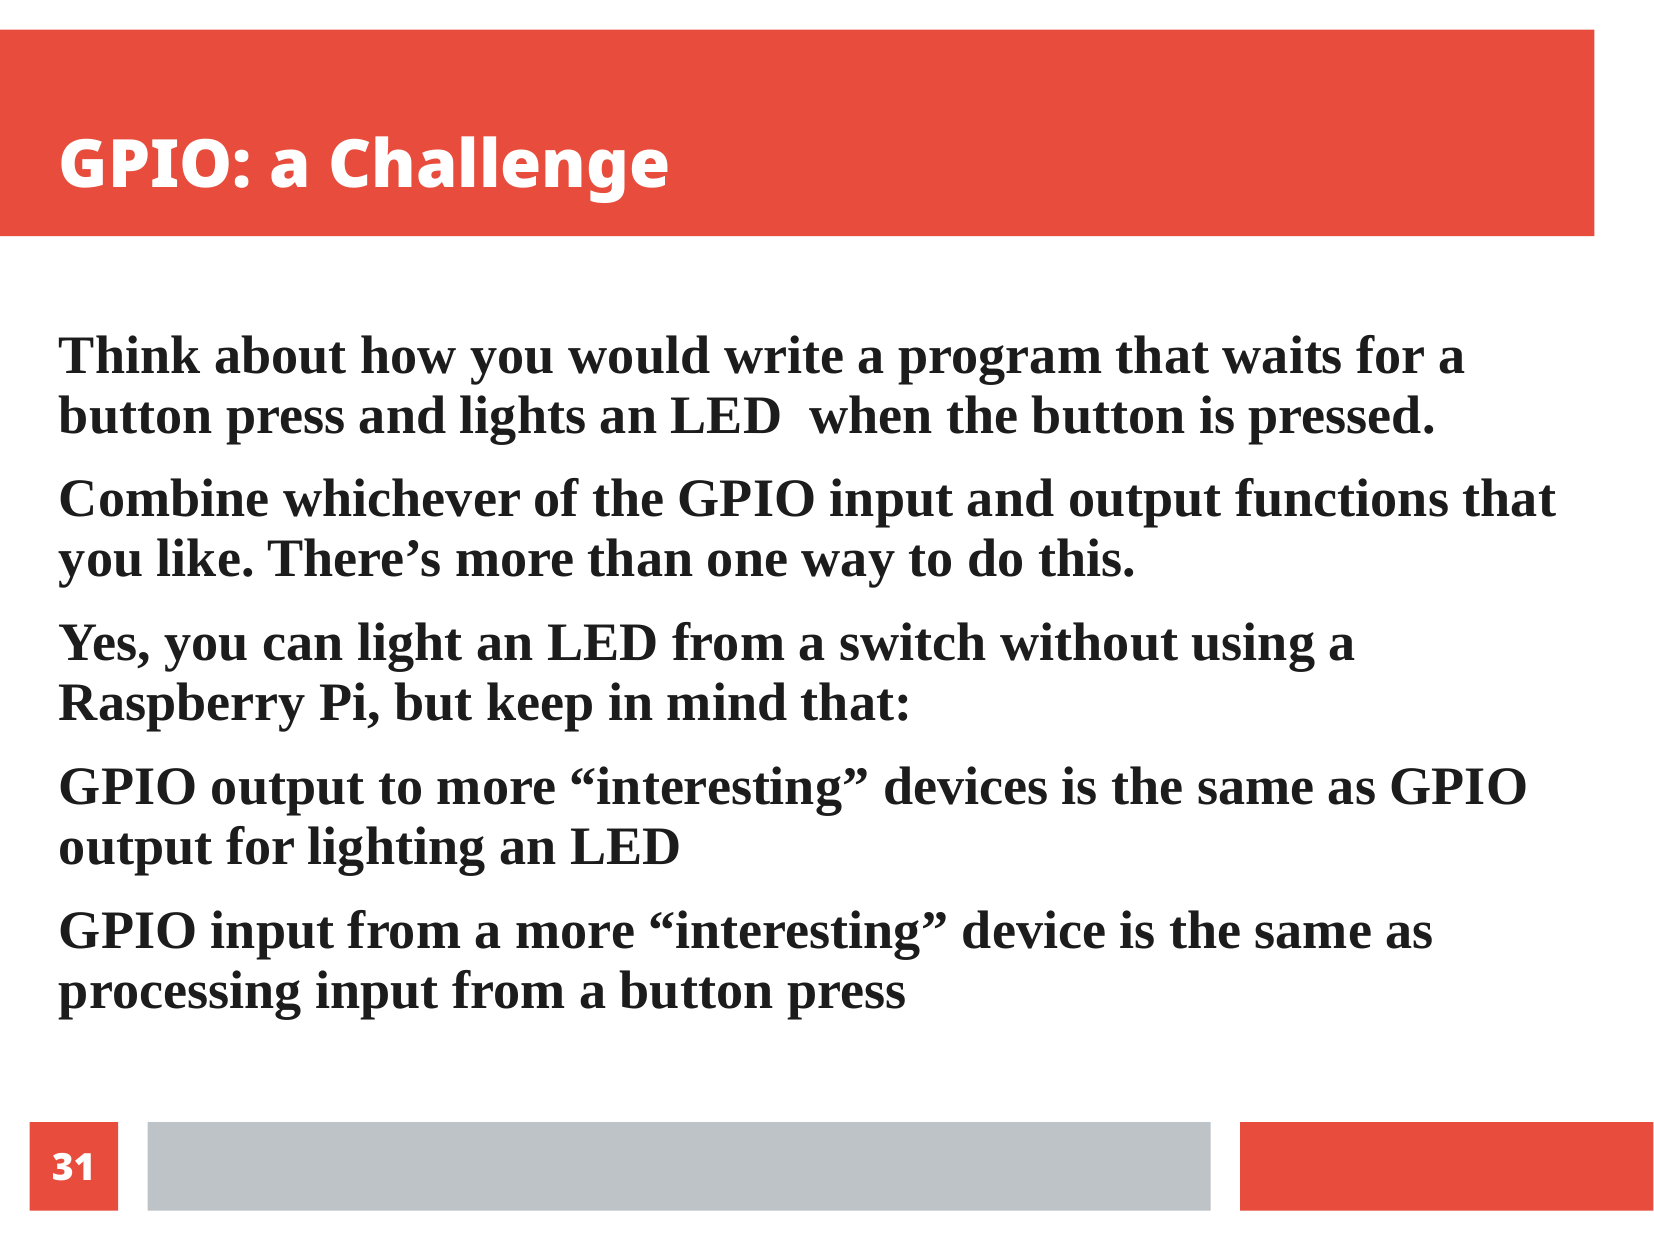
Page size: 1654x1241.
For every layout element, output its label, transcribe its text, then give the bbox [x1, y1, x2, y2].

title GPIO: a Challenge [59, 59, 1595, 207]
list Think about how you would write a program that waits for a button press and lights an LED when the button is pressed. Combine whichever of the GPIO input and output functions that you like. There’s more than one way to do this. Yes, you can light an LED from a switch without using a Raspberry Pi, but keep in mind that: GPIO output to more “interesting” devices is the same as GPIO output for lighting an LED GPIO input from a more “interesting” device is the same as processing input from a button press [59, 324, 1565, 1093]
